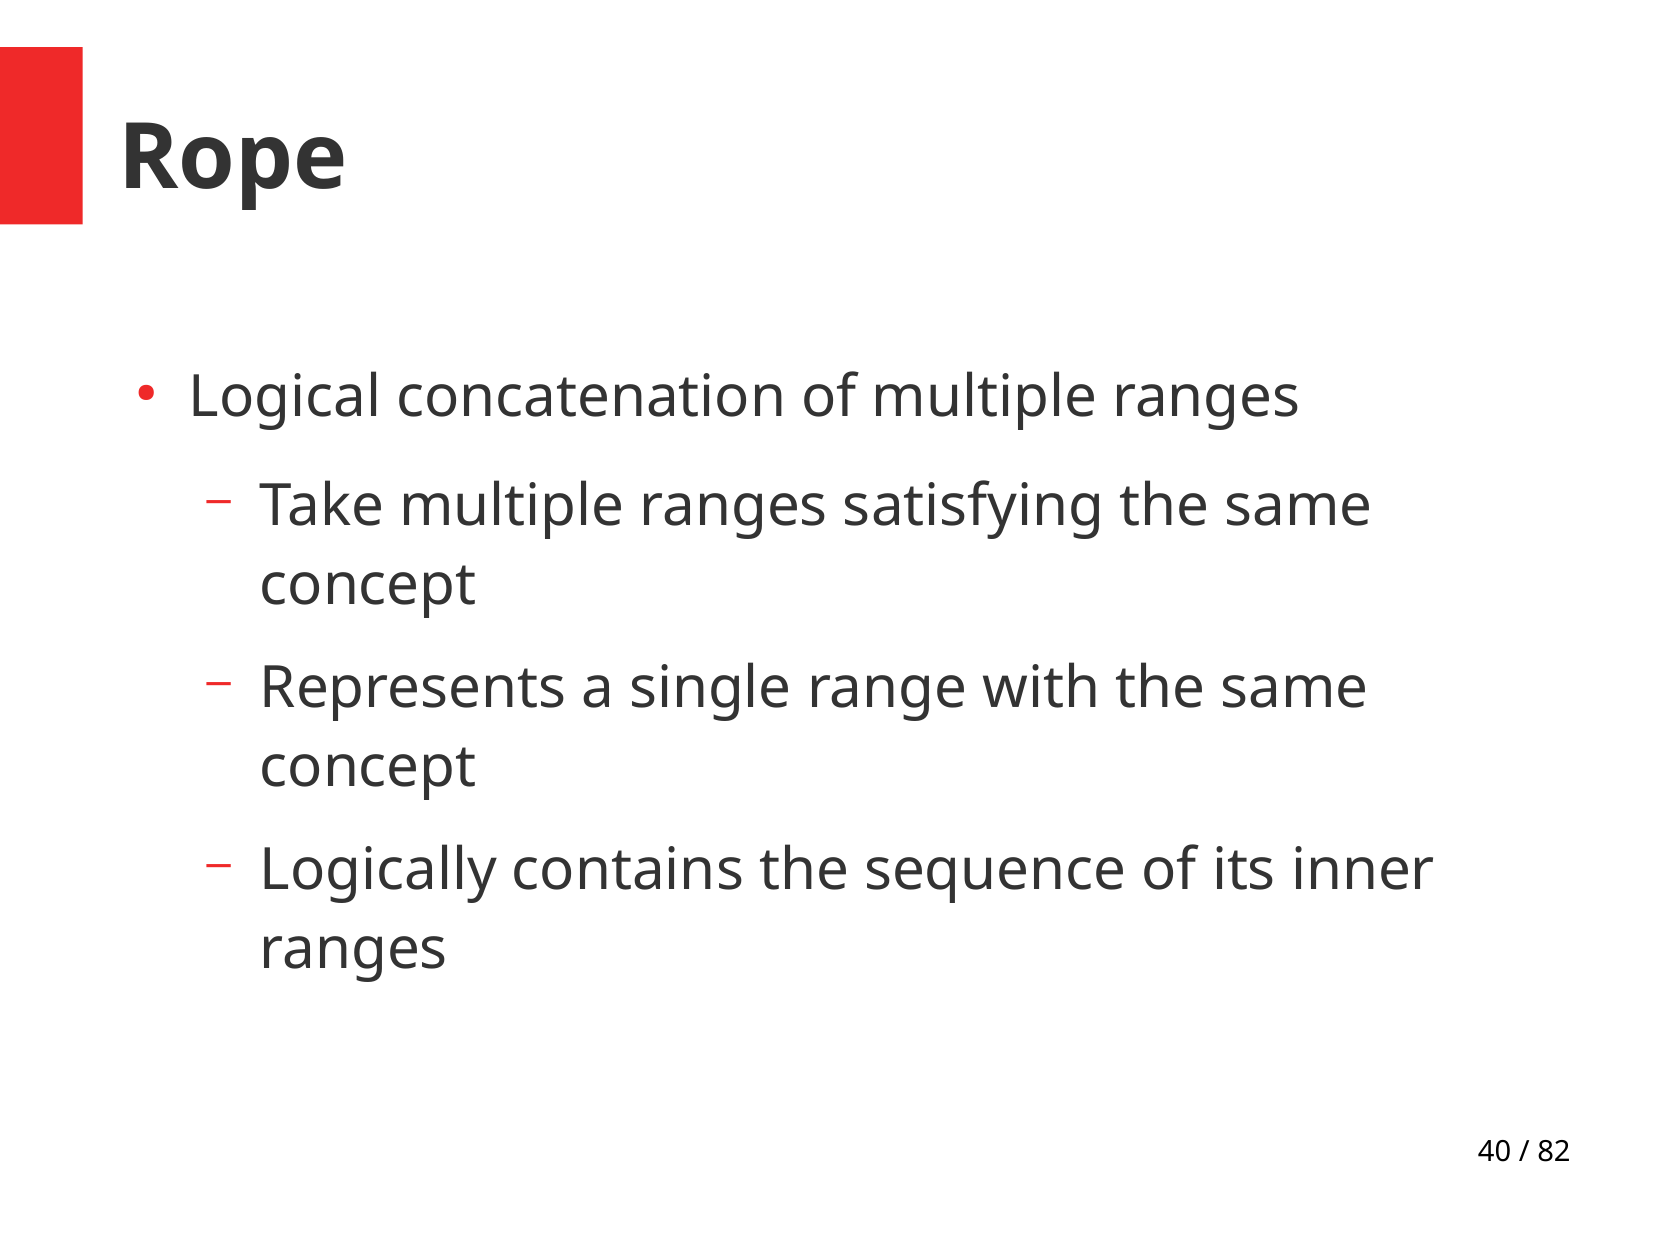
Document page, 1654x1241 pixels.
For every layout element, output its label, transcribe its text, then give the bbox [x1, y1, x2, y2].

list Logical concatenation of multiple ranges Take multiple ranges satisfying the same concept Represents a single range with the same concept Logically contains the sequence of its inner ranges [118, 354, 1536, 1074]
title Rope [118, 49, 1571, 257]
